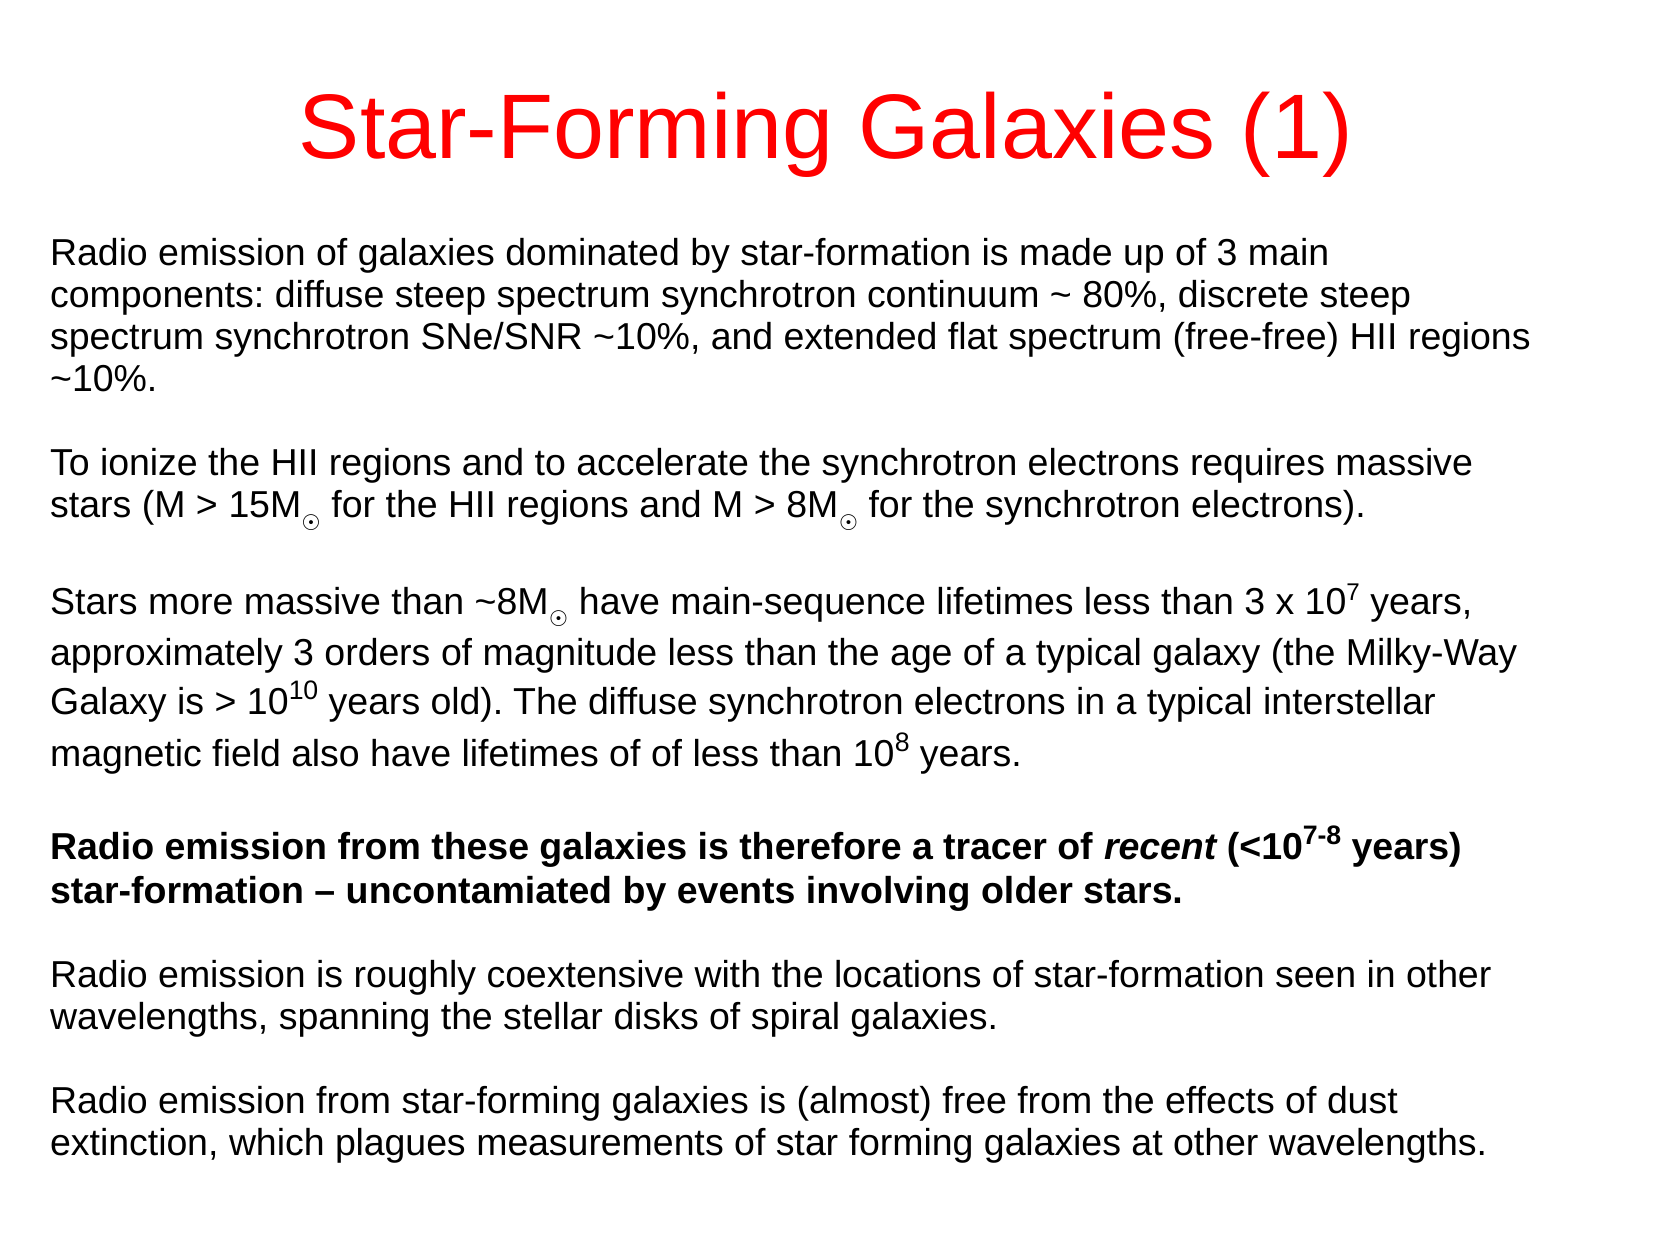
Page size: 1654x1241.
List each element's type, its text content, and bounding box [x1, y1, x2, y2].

text_box Radio emission of galaxies dominated by star-formation is made up of 3 main components: diffuse steep spectrum synchrotron continuum ~ 80%, discrete steep spectrum synchrotron SNe/SNR ~10%, and extended flat spectrum (free-free) HII regions ~10%. To ionize the HII regions and to accelerate the synchrotron electrons requires massive stars (M > 15M☉ for the HII regions and M > 8M☉ for the synchrotron electrons). Stars more massive than ~8M☉ have main-sequence lifetimes less than 3 x 107 years, approximately 3 orders of magnitude less than the age of a typical galaxy (the Milky-Way Galaxy is > 1010 years old). The diffuse synchrotron electrons in a typical interstellar magnetic field also have lifetimes of of less than 108 years. Radio emission from these galaxies is therefore a tracer of recent (<107-8 years) star-formation – uncontamiated by events involving older stars. Radio emission is roughly coextensive with the locations of star-formation seen in other wavelengths, spanning the stellar disks of spiral galaxies. Radio emission from star-forming galaxies is (almost) free from the effects of dust extinction, which plagues measurements of star forming galaxies at other wavelengths. [35, 224, 1560, 1171]
title Star-Forming Galaxies (1) [82, 23, 1571, 231]
